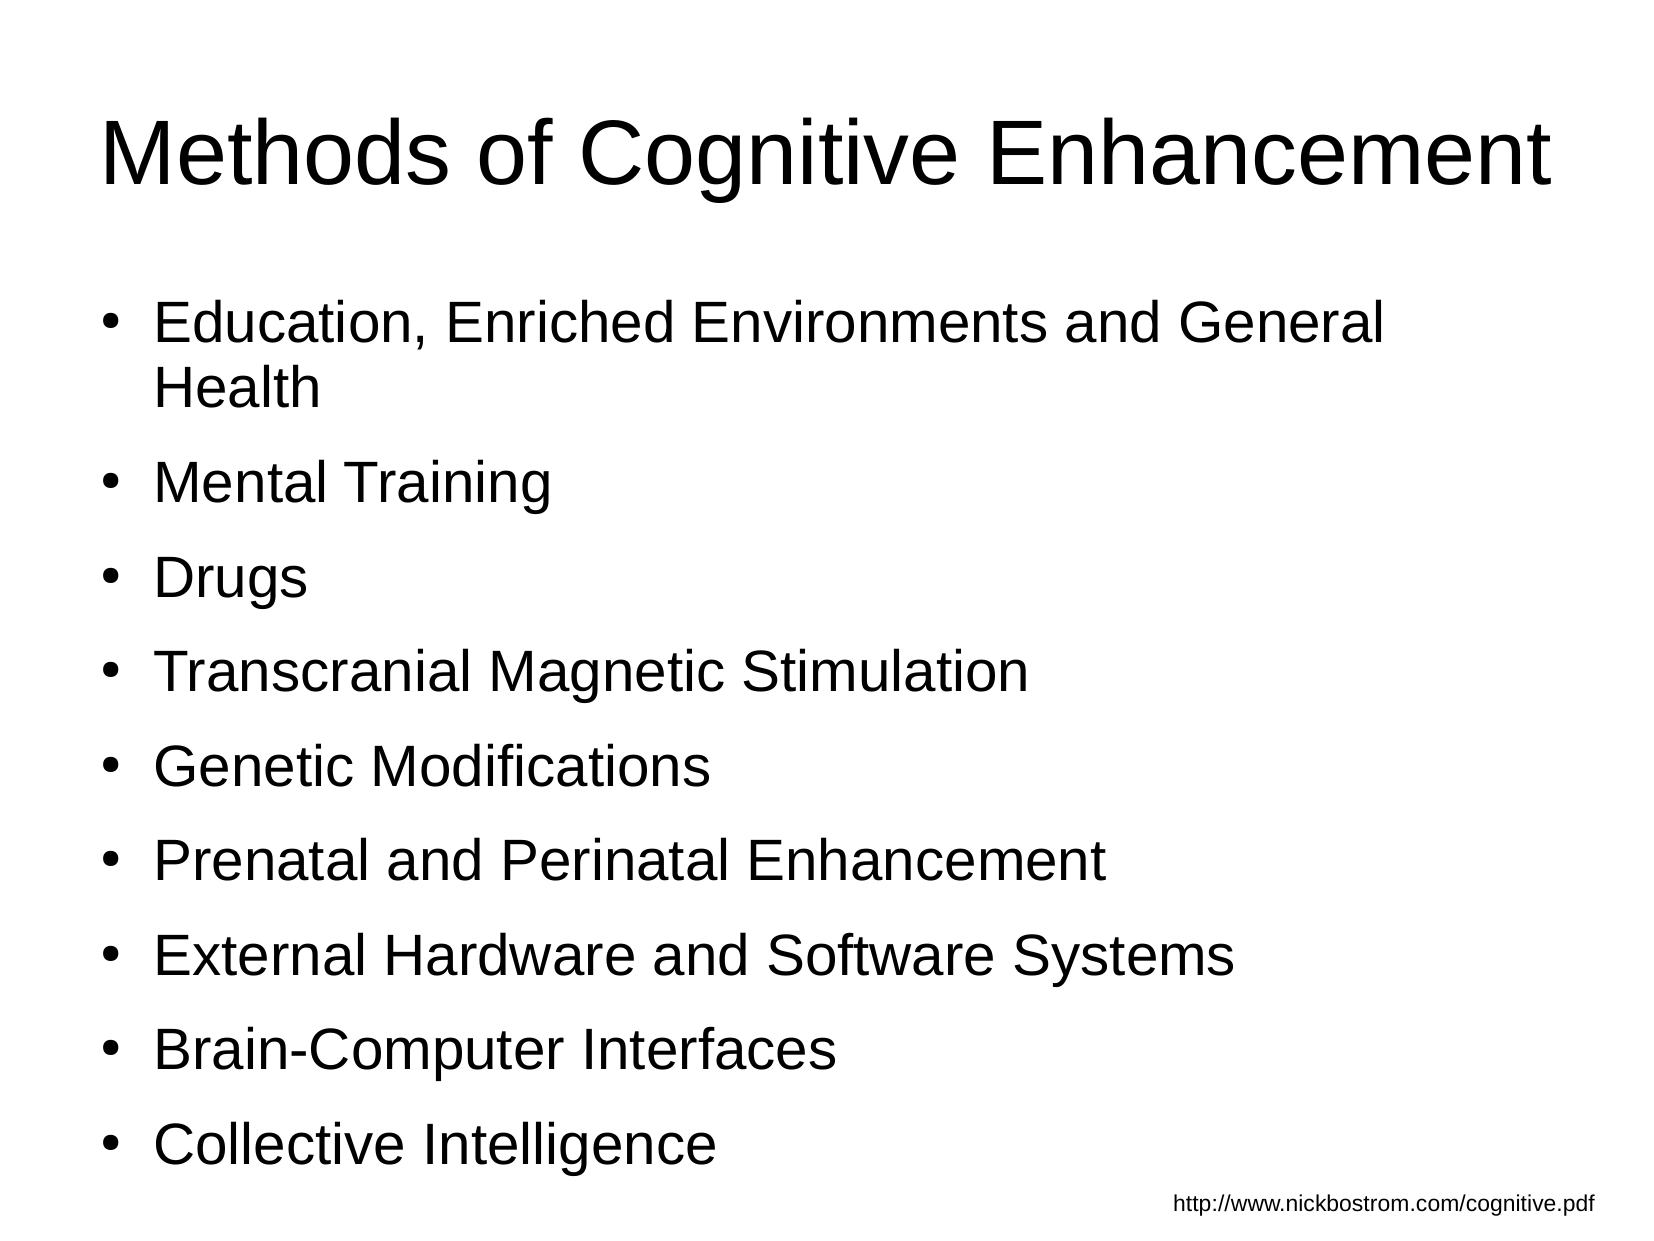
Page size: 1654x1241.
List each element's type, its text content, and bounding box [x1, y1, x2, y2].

title Methods of Cognitive Enhancement [82, 49, 1571, 257]
text_box http://www.nickbostrom.com/cognitive.pdf [1158, 1183, 1654, 1241]
list Education, Enriched Environments and General Health Mental Training Drugs Transcranial Magnetic Stimulation Genetic Modifications Prenatal and Perinatal Enhancement External Hardware and Software Systems Brain-Computer Interfaces Collective Intelligence [82, 290, 1538, 1186]
